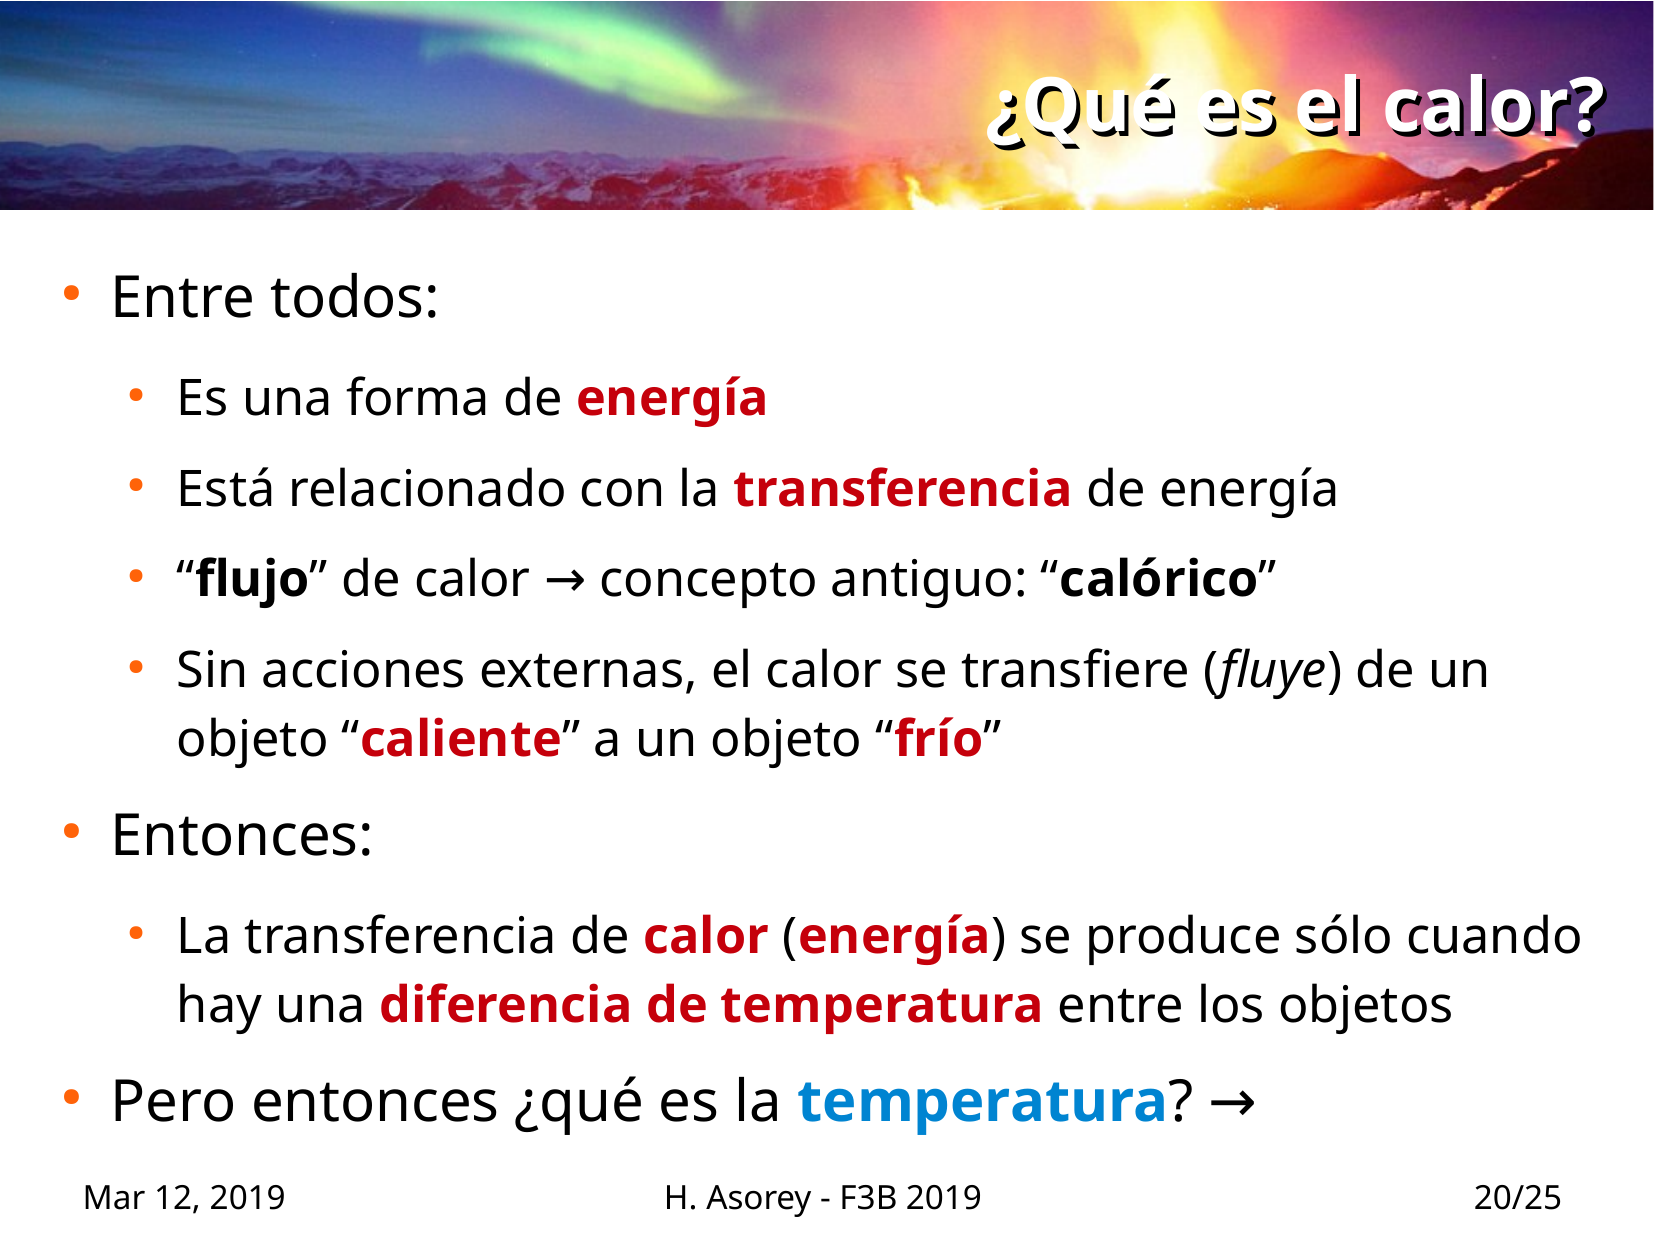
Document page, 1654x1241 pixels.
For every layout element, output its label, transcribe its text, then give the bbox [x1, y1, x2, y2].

picture [0, 1, 1654, 210]
list Entre todos: Es una forma de energía Está relacionado con la transferencia de energía “flujo” de calor → concepto antiguo: “calórico” Sin acciones externas, el calor se transfiere (fluye) de un objeto “caliente” a un objeto “frío” Entonces: La transferencia de calor (energía) se produce sólo cuando hay una diferencia de temperatura entre los objetos Pero entonces ¿qué es la temperatura? → [45, 255, 1606, 1156]
title ¿Qué es el calor? [45, 15, 1606, 191]
